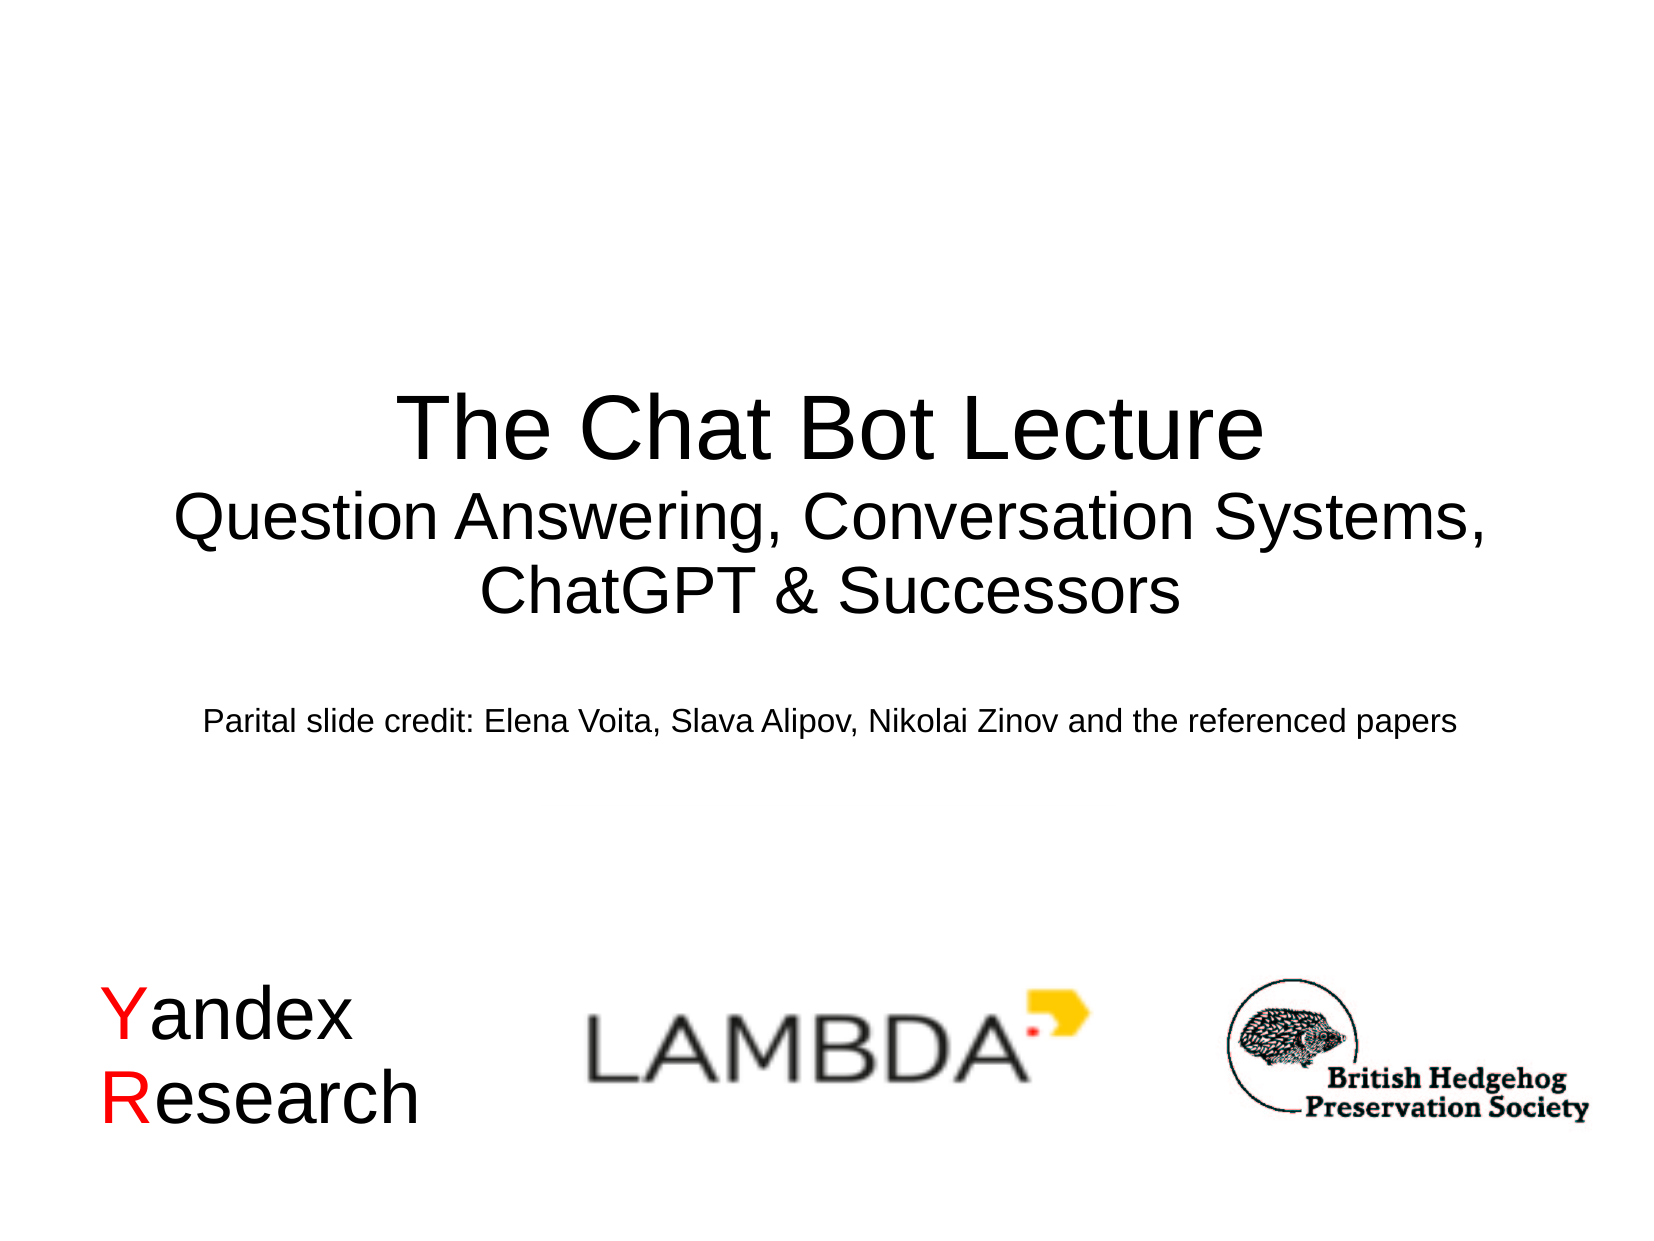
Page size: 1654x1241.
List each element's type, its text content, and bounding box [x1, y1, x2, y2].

text_box The Chat Bot Lecture Question Answering, Conversation Systems, ChatGPT & Successors Parital slide credit: Elena Voita, Slava Alipov, Nikolai Zinov and the referenced papers [0, 352, 1654, 764]
picture [540, 804, 1117, 1241]
text_box Yandex Research [85, 964, 564, 1185]
picture [1169, 915, 1654, 1241]
